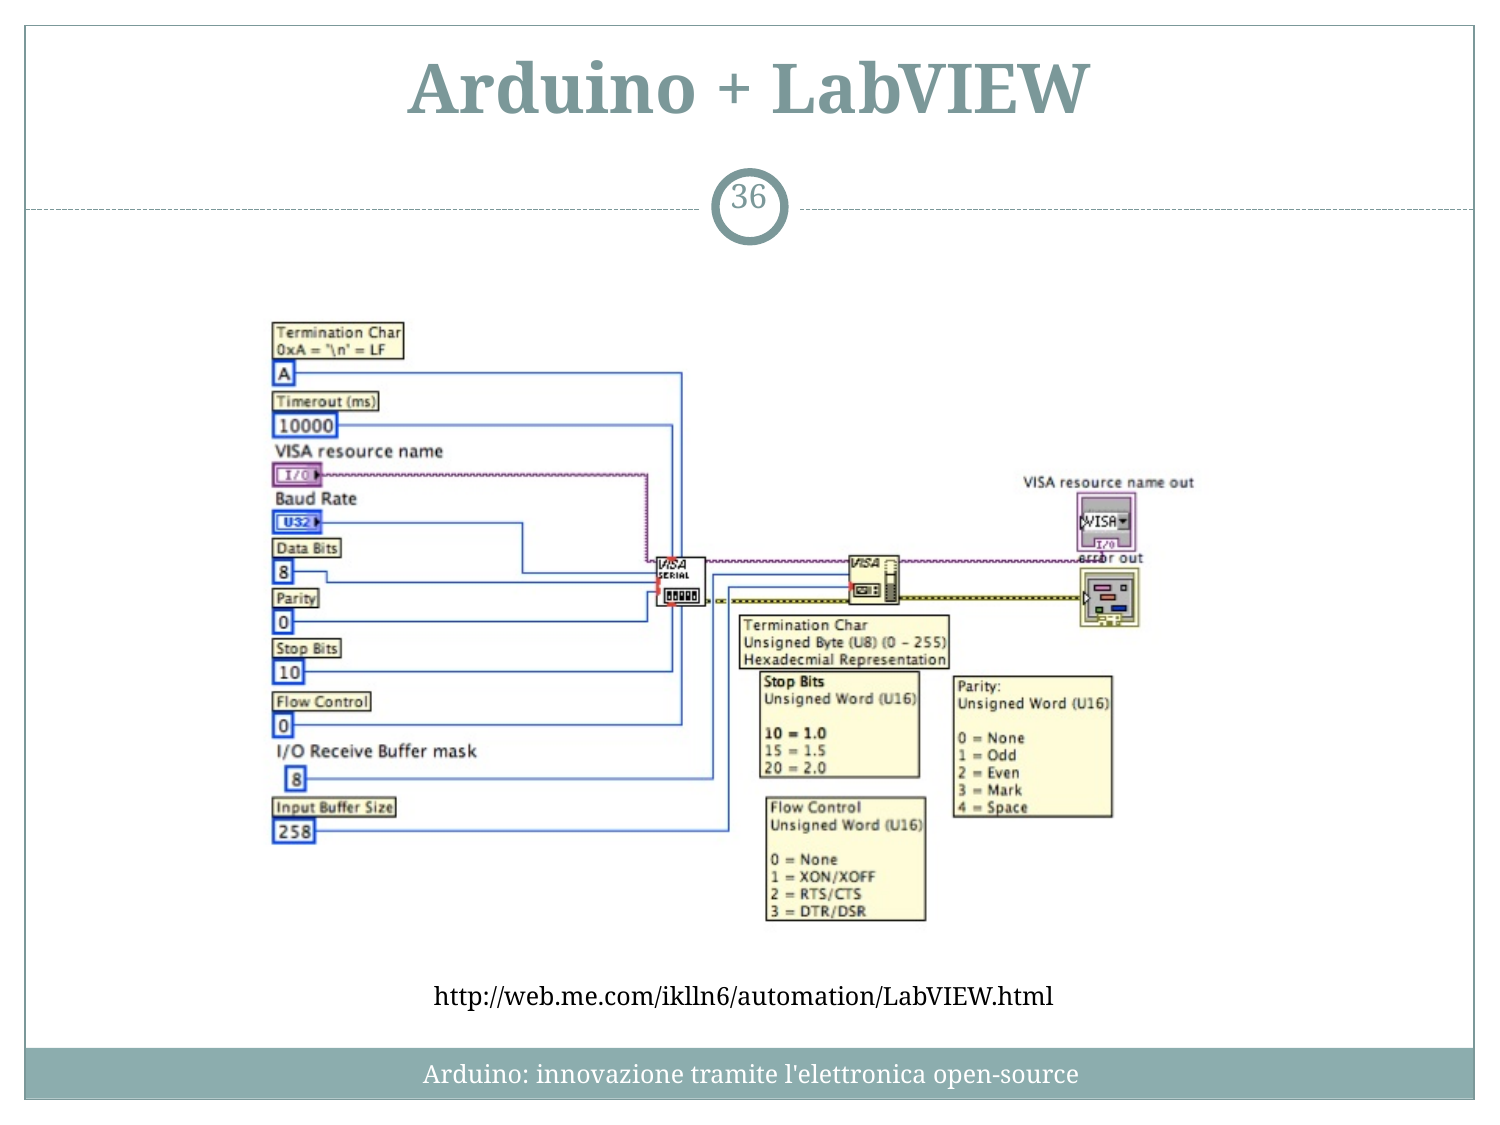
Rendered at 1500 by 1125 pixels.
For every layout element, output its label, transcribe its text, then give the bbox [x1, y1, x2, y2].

picture [164, 269, 1305, 970]
title Arduino + LabVIEW [49, 37, 1450, 164]
list http://web.me.com/iklln6/automation/LabVIEW.html [46, 972, 1442, 1055]
slide_number <numero> [715, 168, 791, 241]
footer Arduino: innovazione tramite l'elettronica open-source [50, 1051, 1454, 1112]
